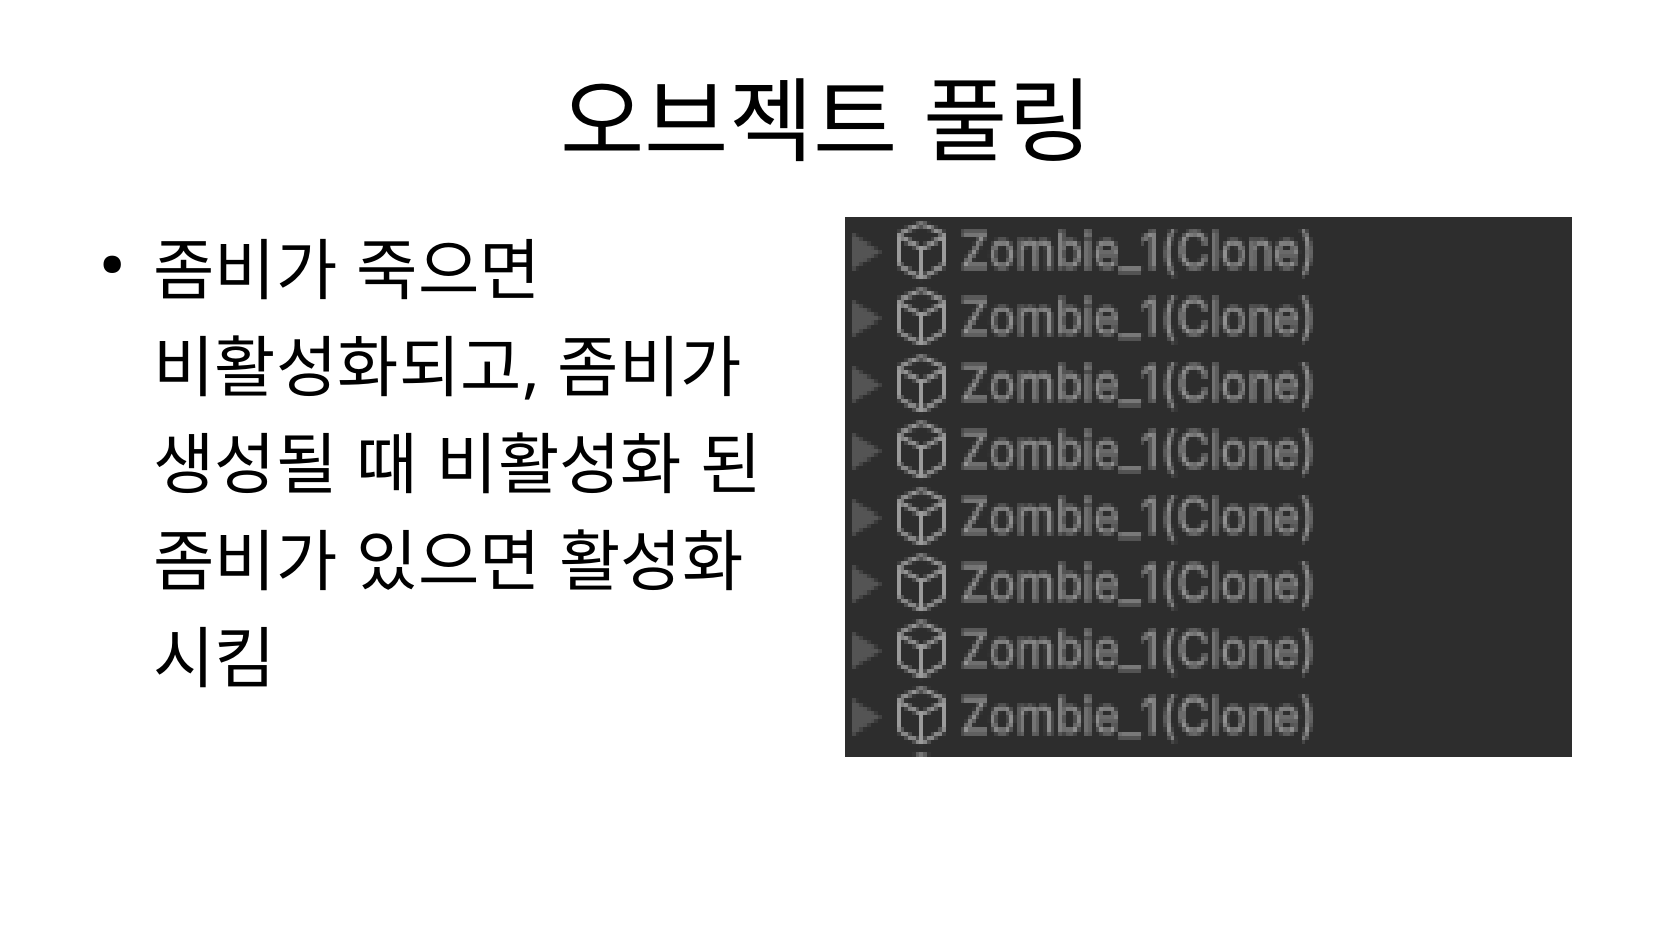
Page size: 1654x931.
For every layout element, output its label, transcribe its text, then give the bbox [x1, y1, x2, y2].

list 좀비가 죽으면 비활성화되고, 좀비가 생성될 때 비활성화 된 좀비가 있으면 활성화 시킴 [82, 217, 809, 758]
picture [845, 217, 1572, 757]
title 오브젝트 풀링 [82, 37, 1571, 193]
